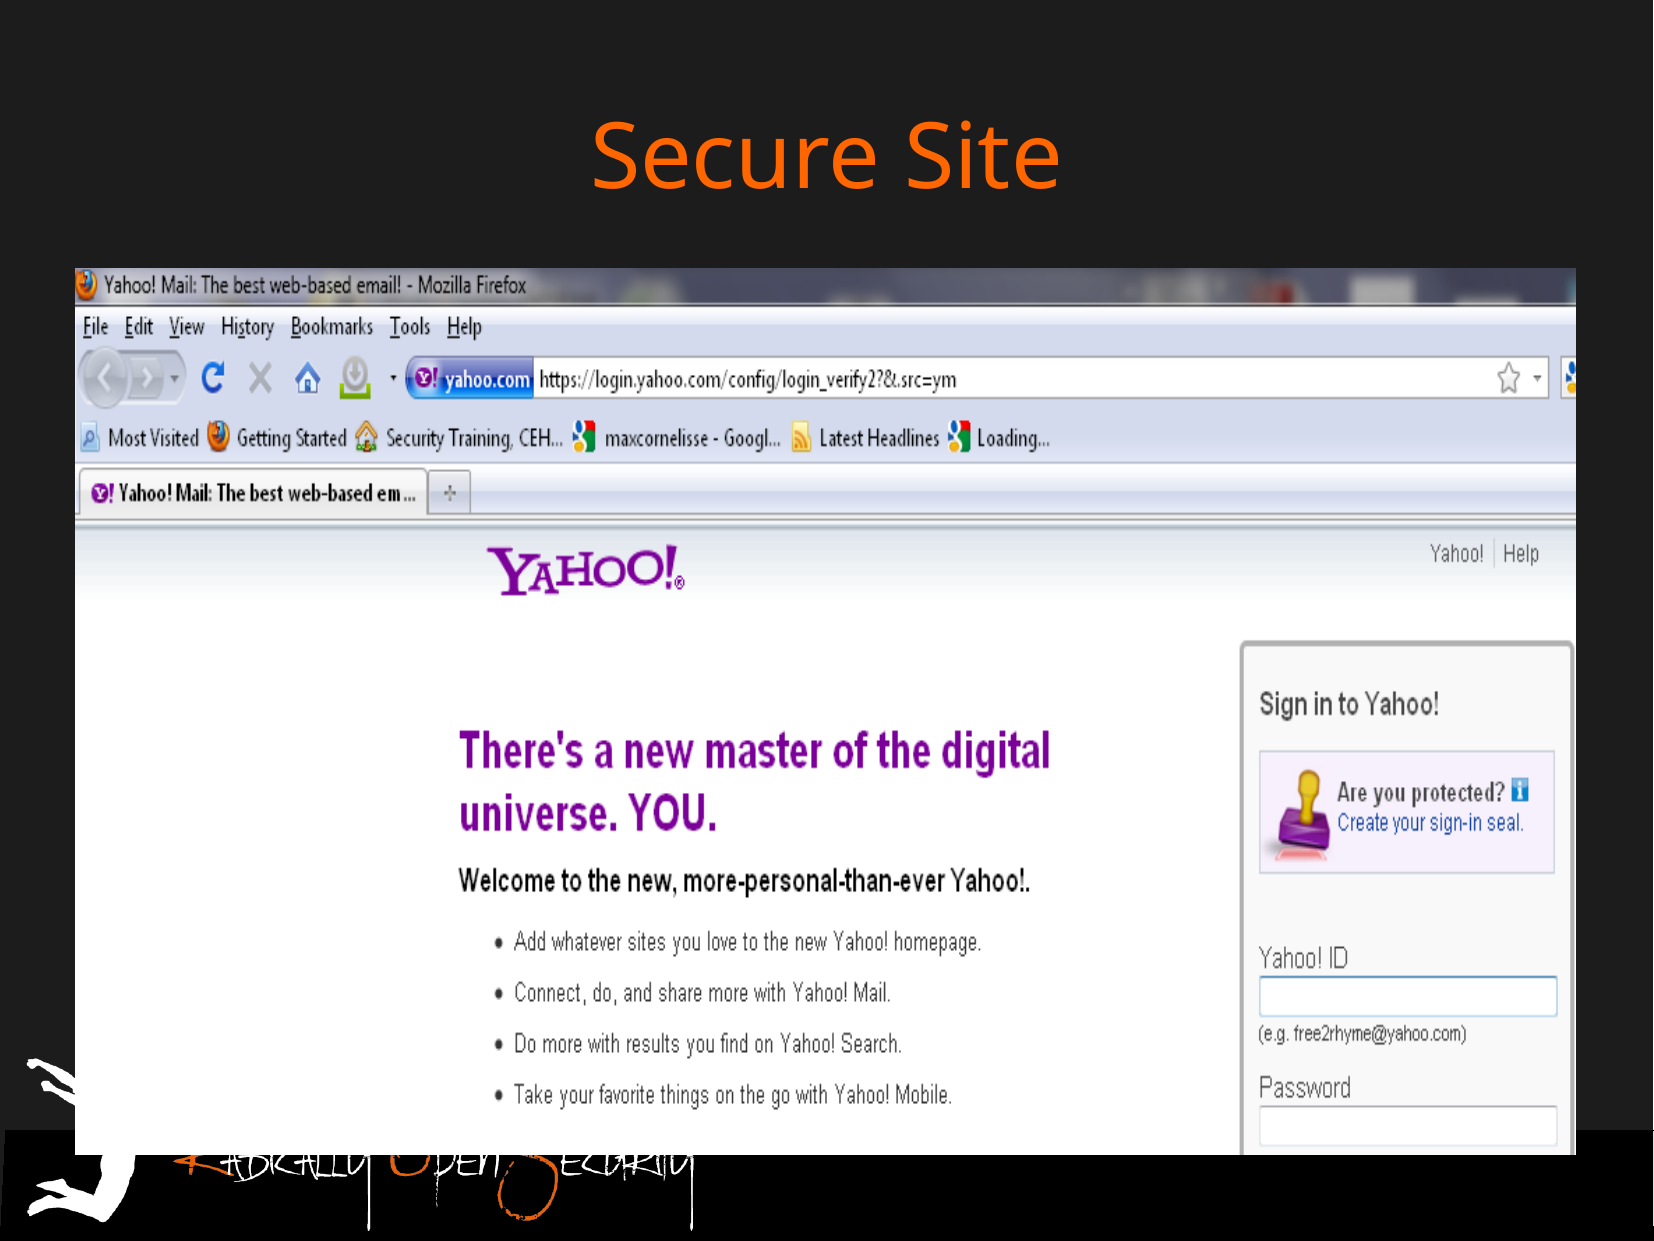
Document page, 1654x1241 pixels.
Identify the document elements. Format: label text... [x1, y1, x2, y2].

title Secure Site [82, 49, 1571, 257]
picture [0, 268, 1576, 1241]
